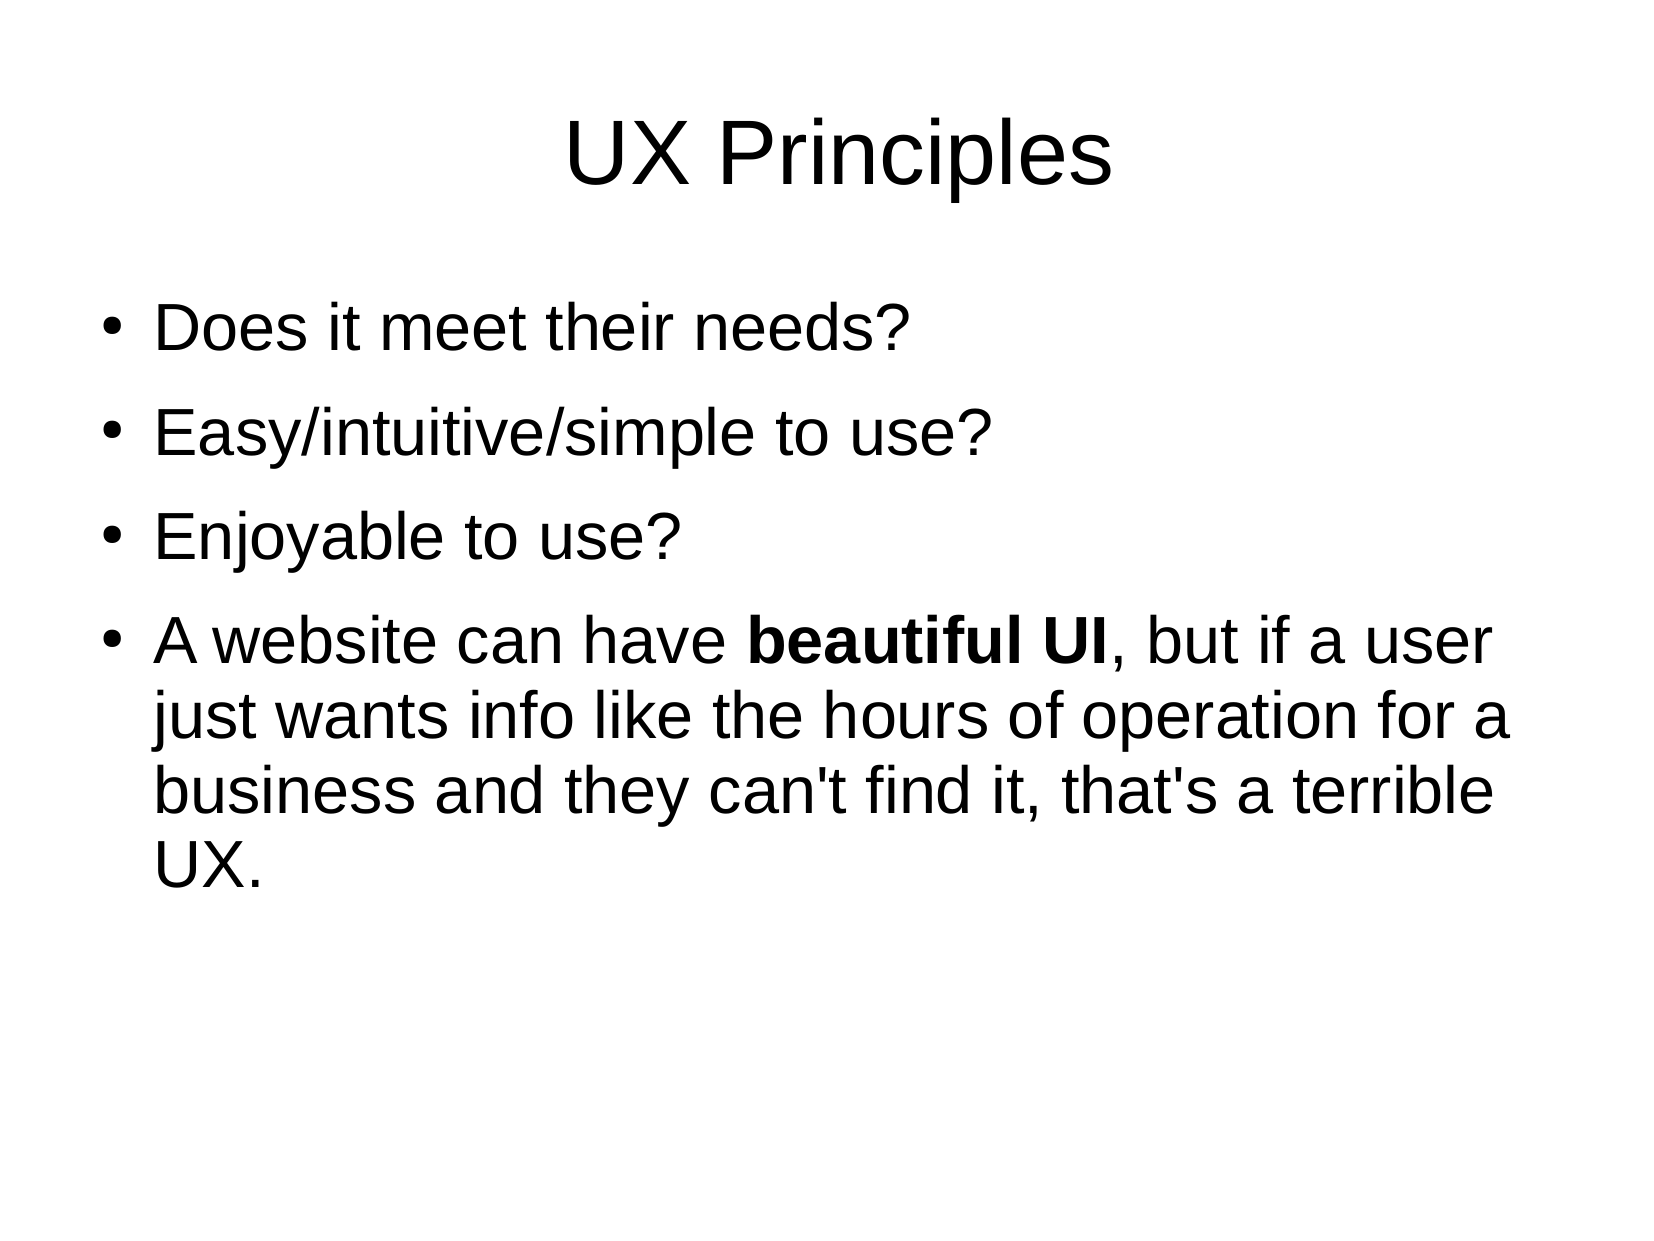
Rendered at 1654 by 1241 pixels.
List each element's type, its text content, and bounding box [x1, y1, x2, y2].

title UX Principles [82, 49, 1571, 257]
list Does it meet their needs? Easy/intuitive/simple to use? Enjoyable to use? A website can have beautiful UI, but if a user just wants info like the hours of operation for a business and they can't find it, that's a terrible UX. [82, 290, 1571, 1010]
